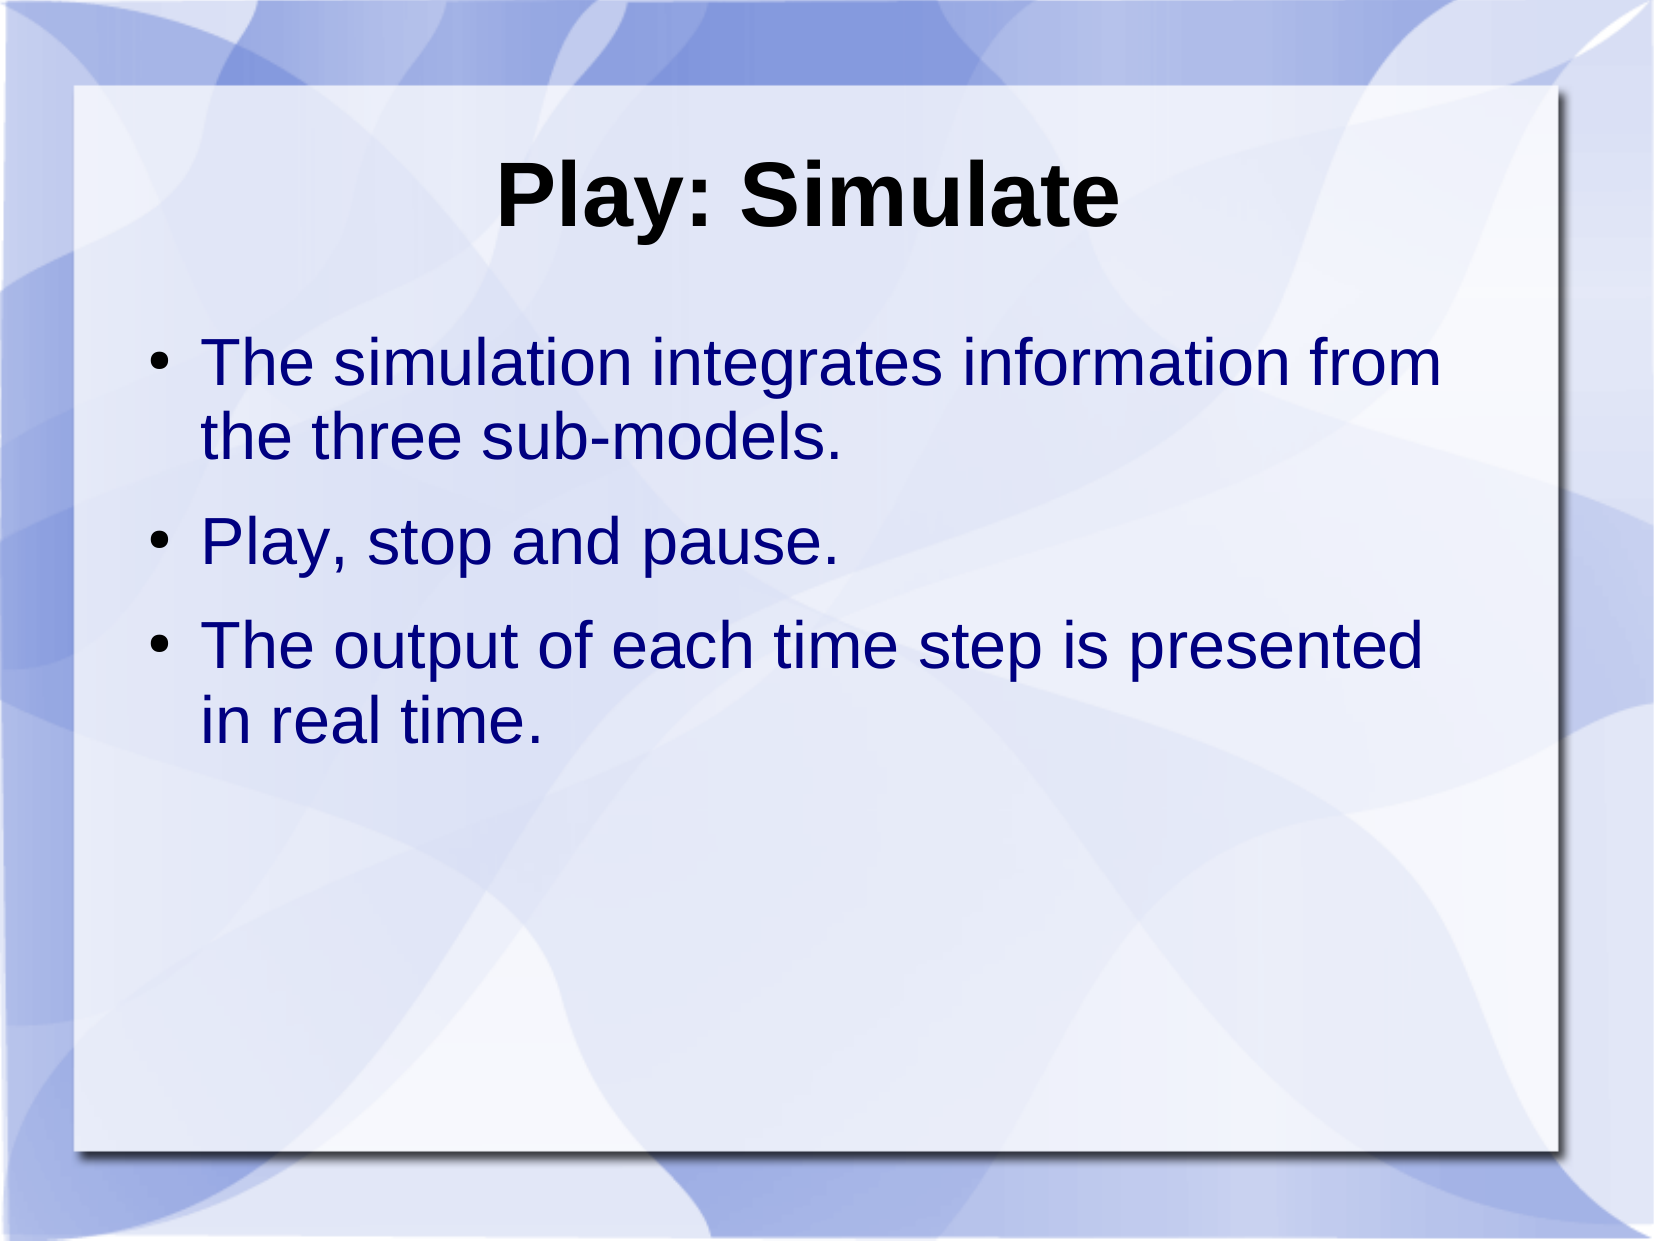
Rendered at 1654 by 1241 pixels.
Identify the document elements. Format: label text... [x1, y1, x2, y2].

list The simulation integrates information from the three sub-models. Play, stop and pause. The output of each time step is presented in real time. [129, 324, 1489, 960]
picture [0, 0, 1654, 1241]
title Play: Simulate [82, 98, 1536, 291]
